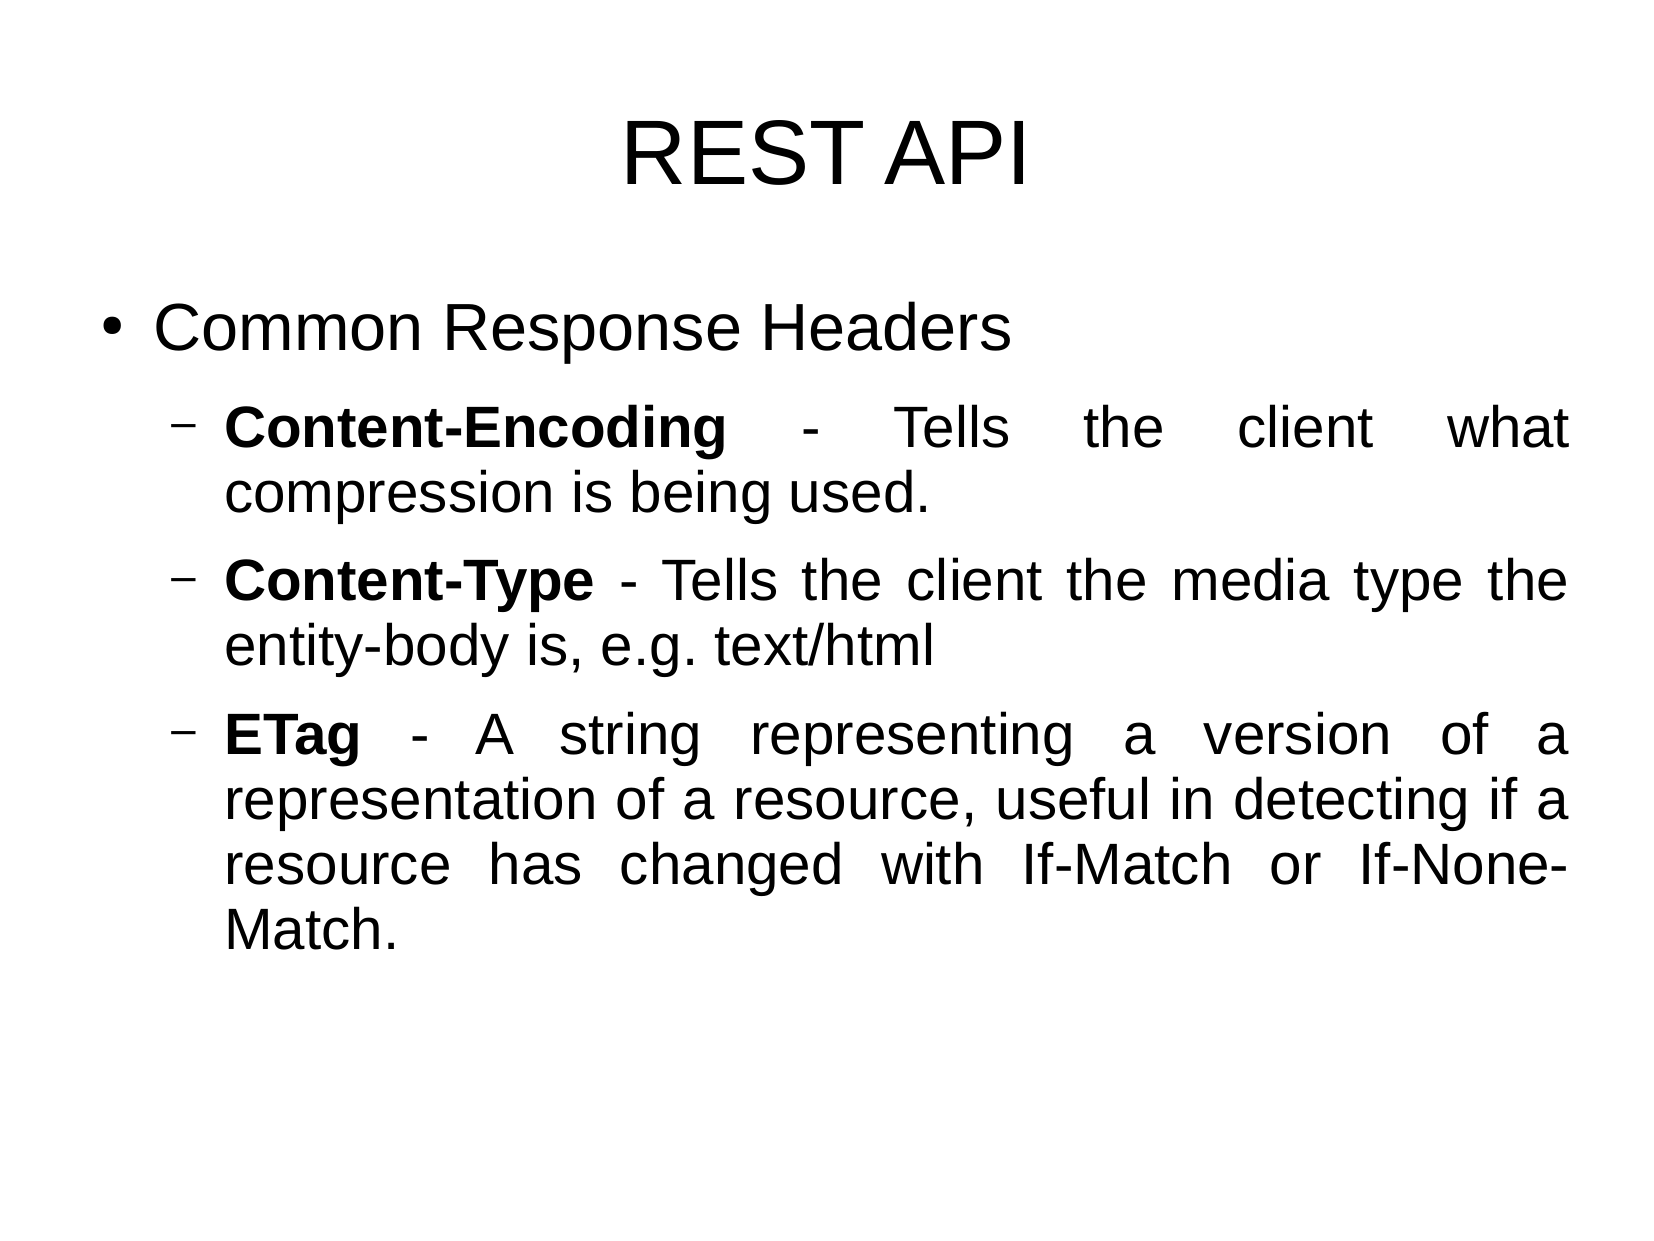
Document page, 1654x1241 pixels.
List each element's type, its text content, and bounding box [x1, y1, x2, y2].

list Common Response Headers Content-Encoding - Tells the client what compression is being used. Content-Type - Tells the client the media type the entity-body is, e.g. text/html ETag - A string representing a version of a representation of a resource, useful in detecting if a resource has changed with If-Match or If-None-Match. [82, 290, 1571, 1010]
title REST API [82, 49, 1571, 257]
